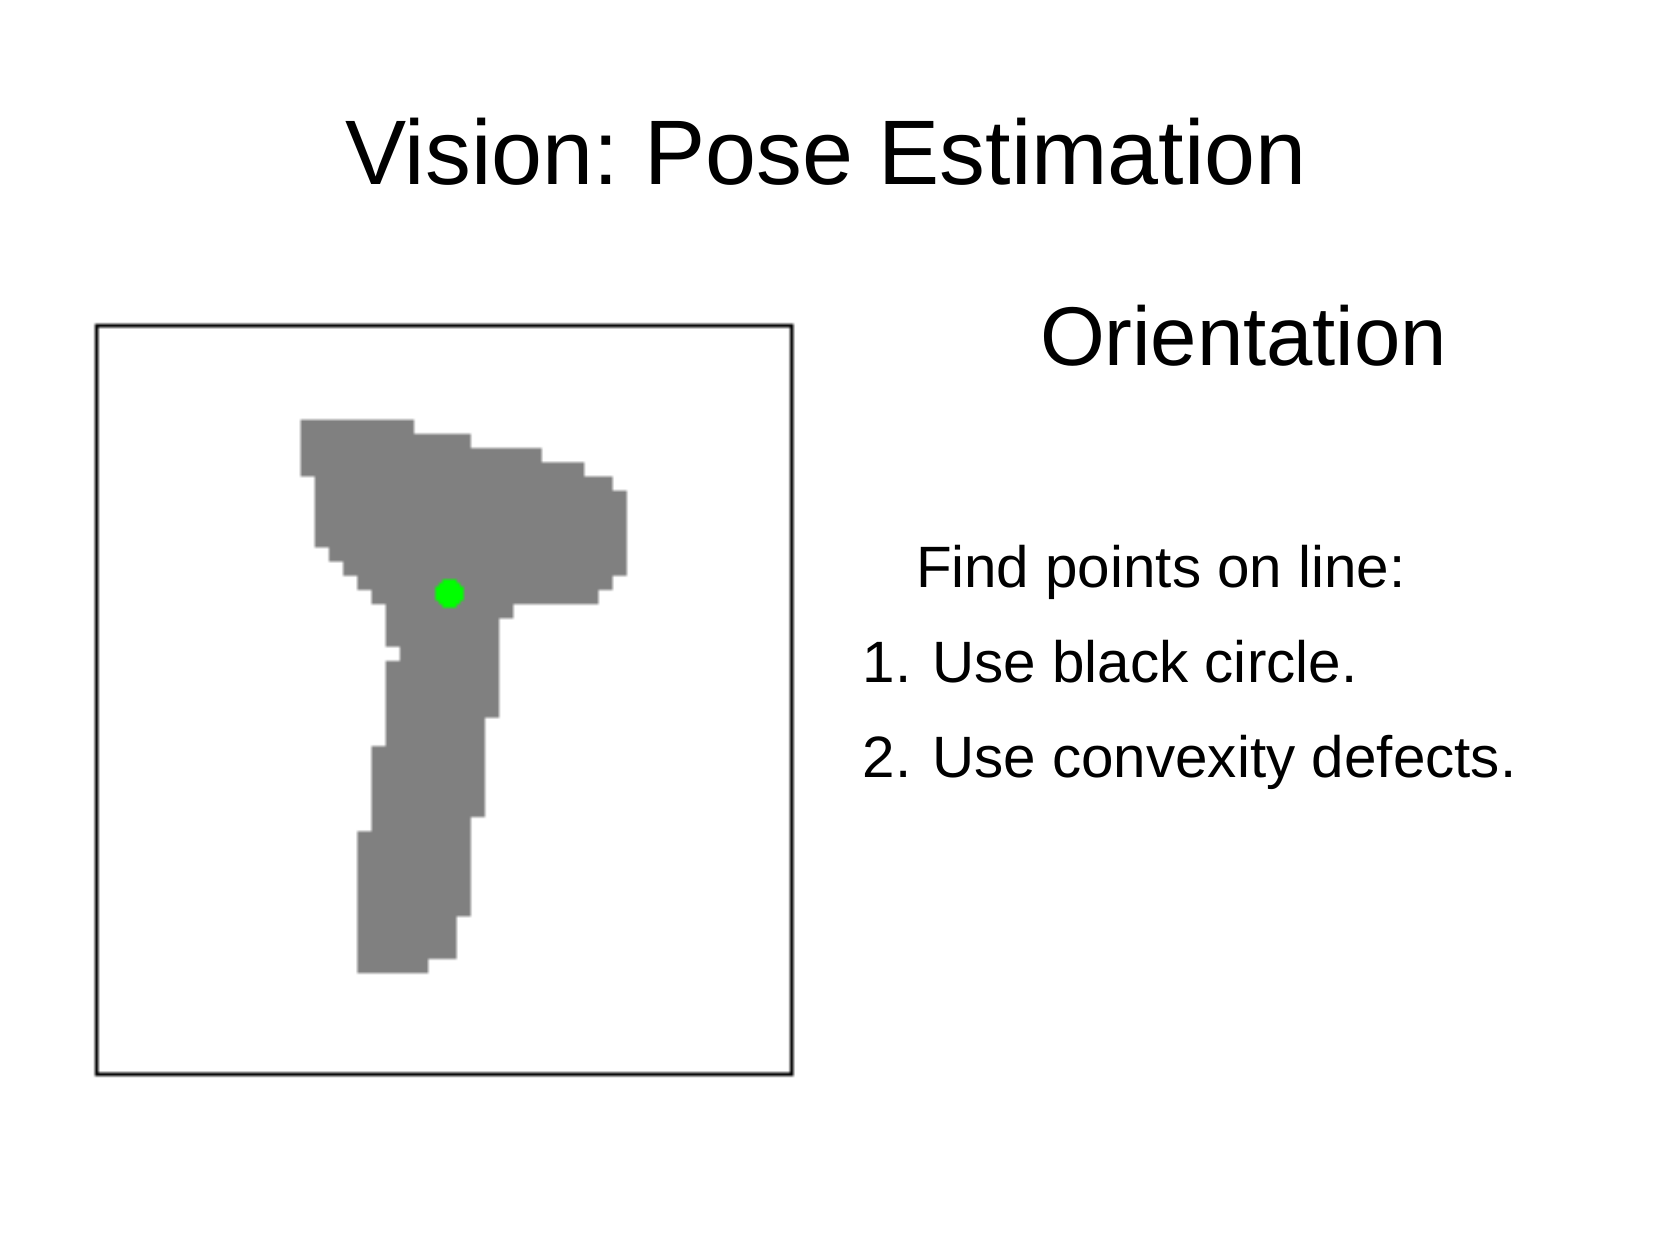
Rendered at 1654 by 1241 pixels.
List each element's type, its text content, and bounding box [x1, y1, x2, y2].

list Orientation Find points on line: Use black circle. Use convexity defects. [845, 290, 1572, 1094]
title Vision: Pose Estimation [82, 49, 1571, 257]
picture [82, 311, 809, 1088]
